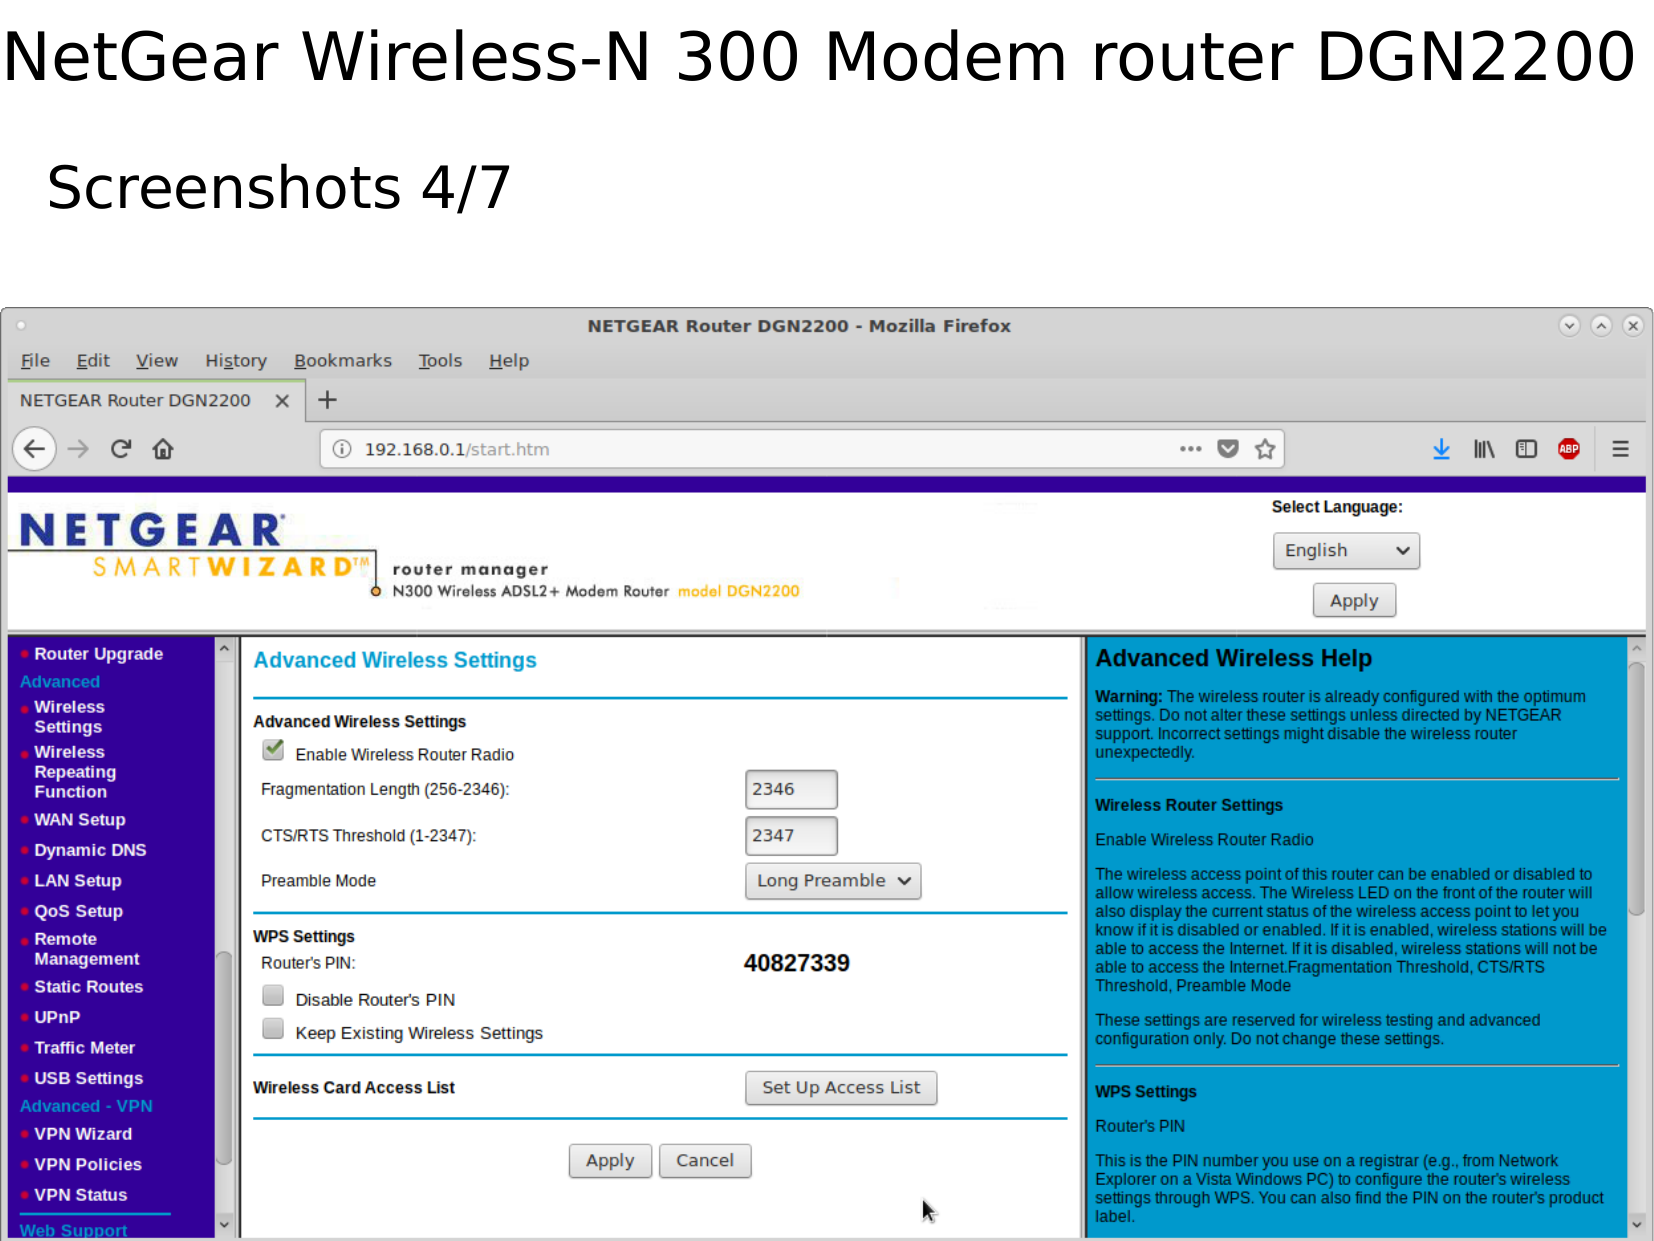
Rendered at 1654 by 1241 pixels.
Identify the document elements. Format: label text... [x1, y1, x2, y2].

text_box Screenshots 4/7 [46, 141, 1535, 237]
title NetGear Wireless-N 300 Modem router DGN2200 [0, 5, 1642, 110]
picture [0, 307, 1654, 1241]
